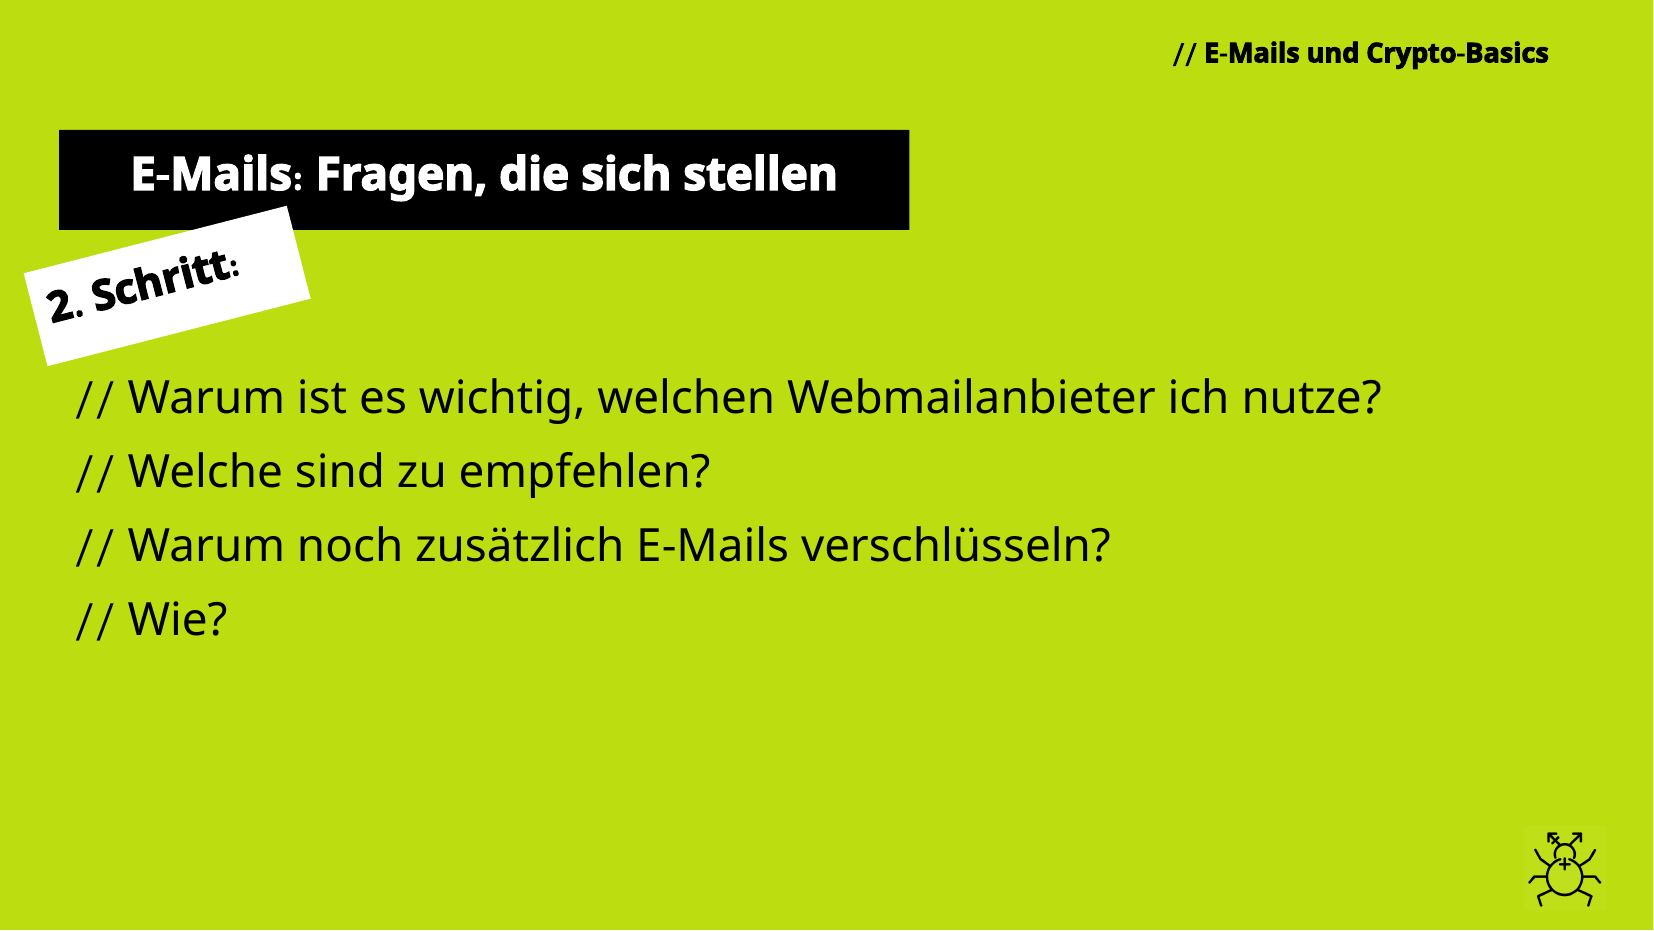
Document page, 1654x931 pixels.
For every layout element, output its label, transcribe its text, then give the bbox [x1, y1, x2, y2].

text_box // Warum ist es wichtig, welchen Webmailanbieter ich nutze? // Welche sind zu empfehlen? // Warum noch zusätzlich E-Mails verschlüsseln? // Wie? [59, 354, 1560, 851]
text_box 2. Schritt: [23, 205, 311, 367]
picture [1523, 826, 1607, 910]
title E-Mails: Fragen, die sich stellen [59, 129, 910, 230]
text_box // E-Mails und Crypto-Basics [1157, 24, 1630, 83]
